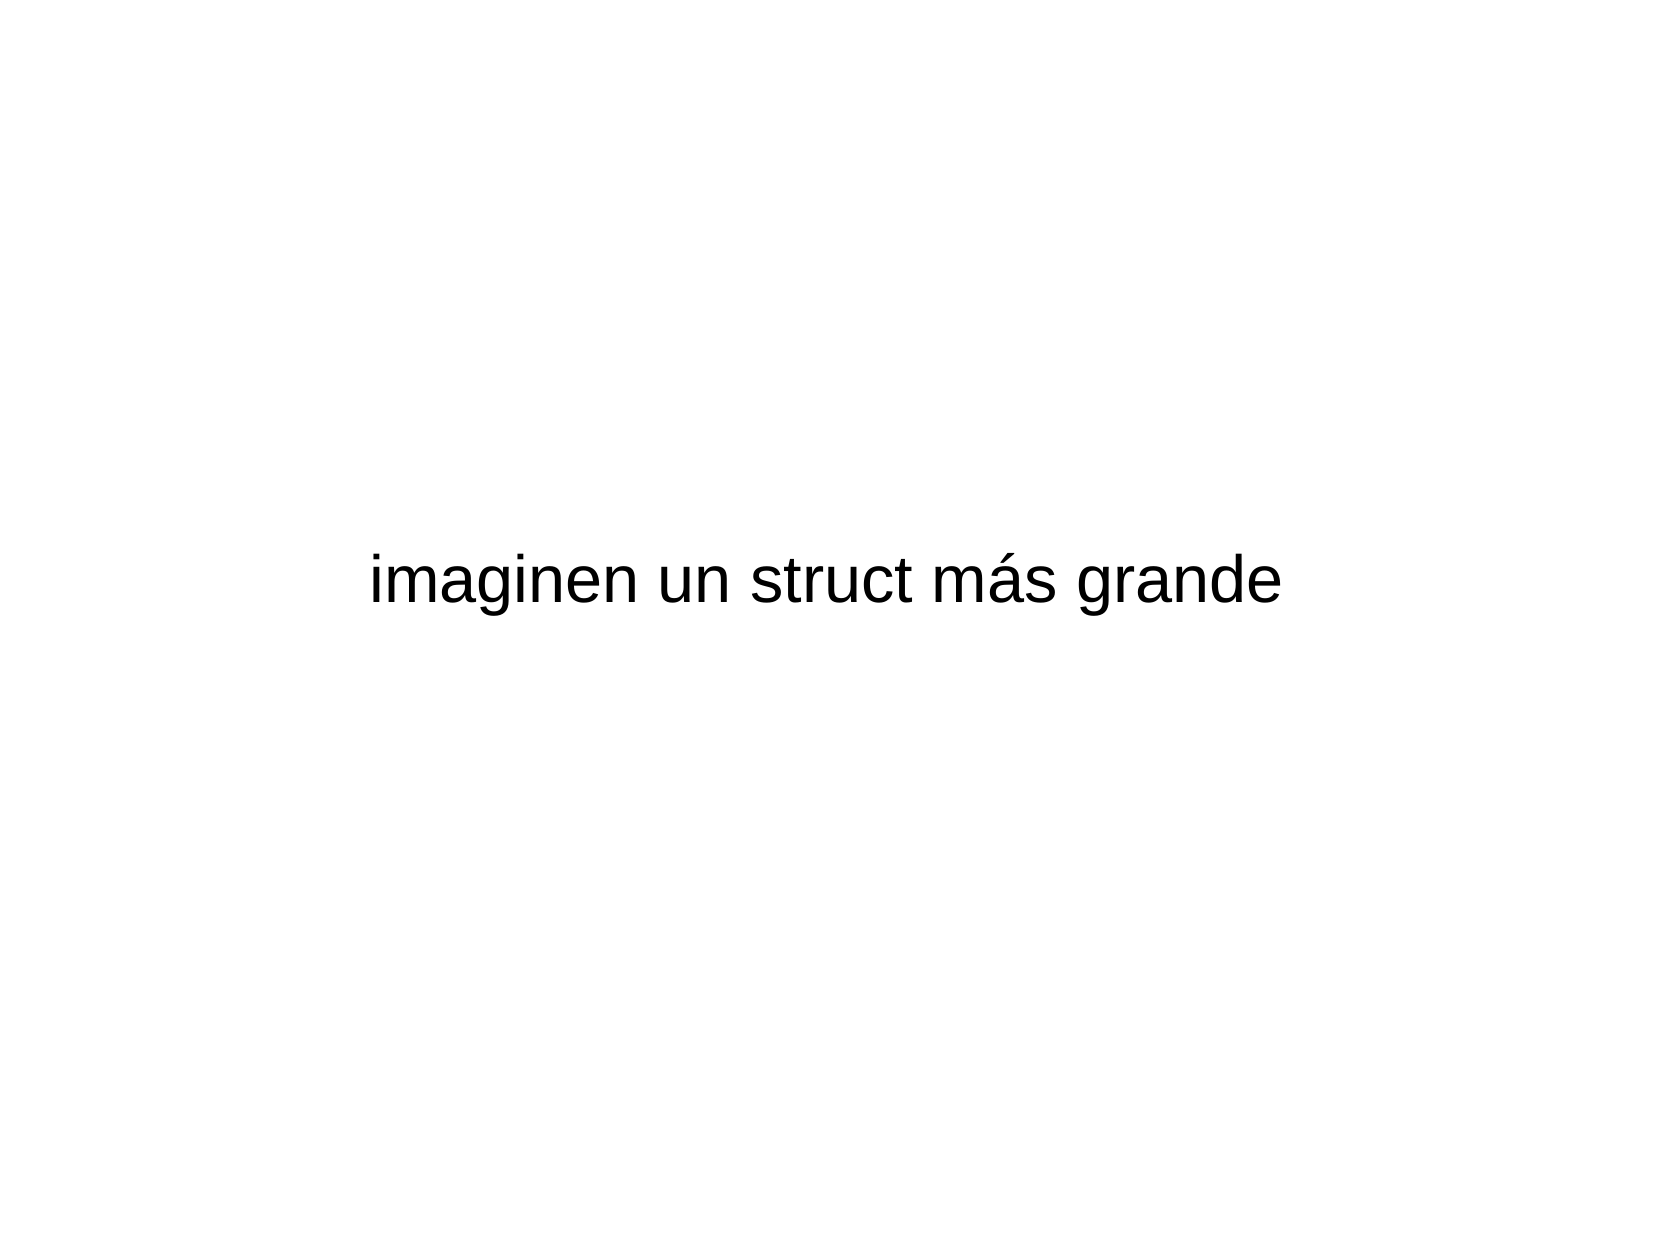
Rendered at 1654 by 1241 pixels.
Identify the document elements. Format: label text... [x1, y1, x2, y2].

subtitle imaginen un struct más grande [82, 56, 1571, 1102]
